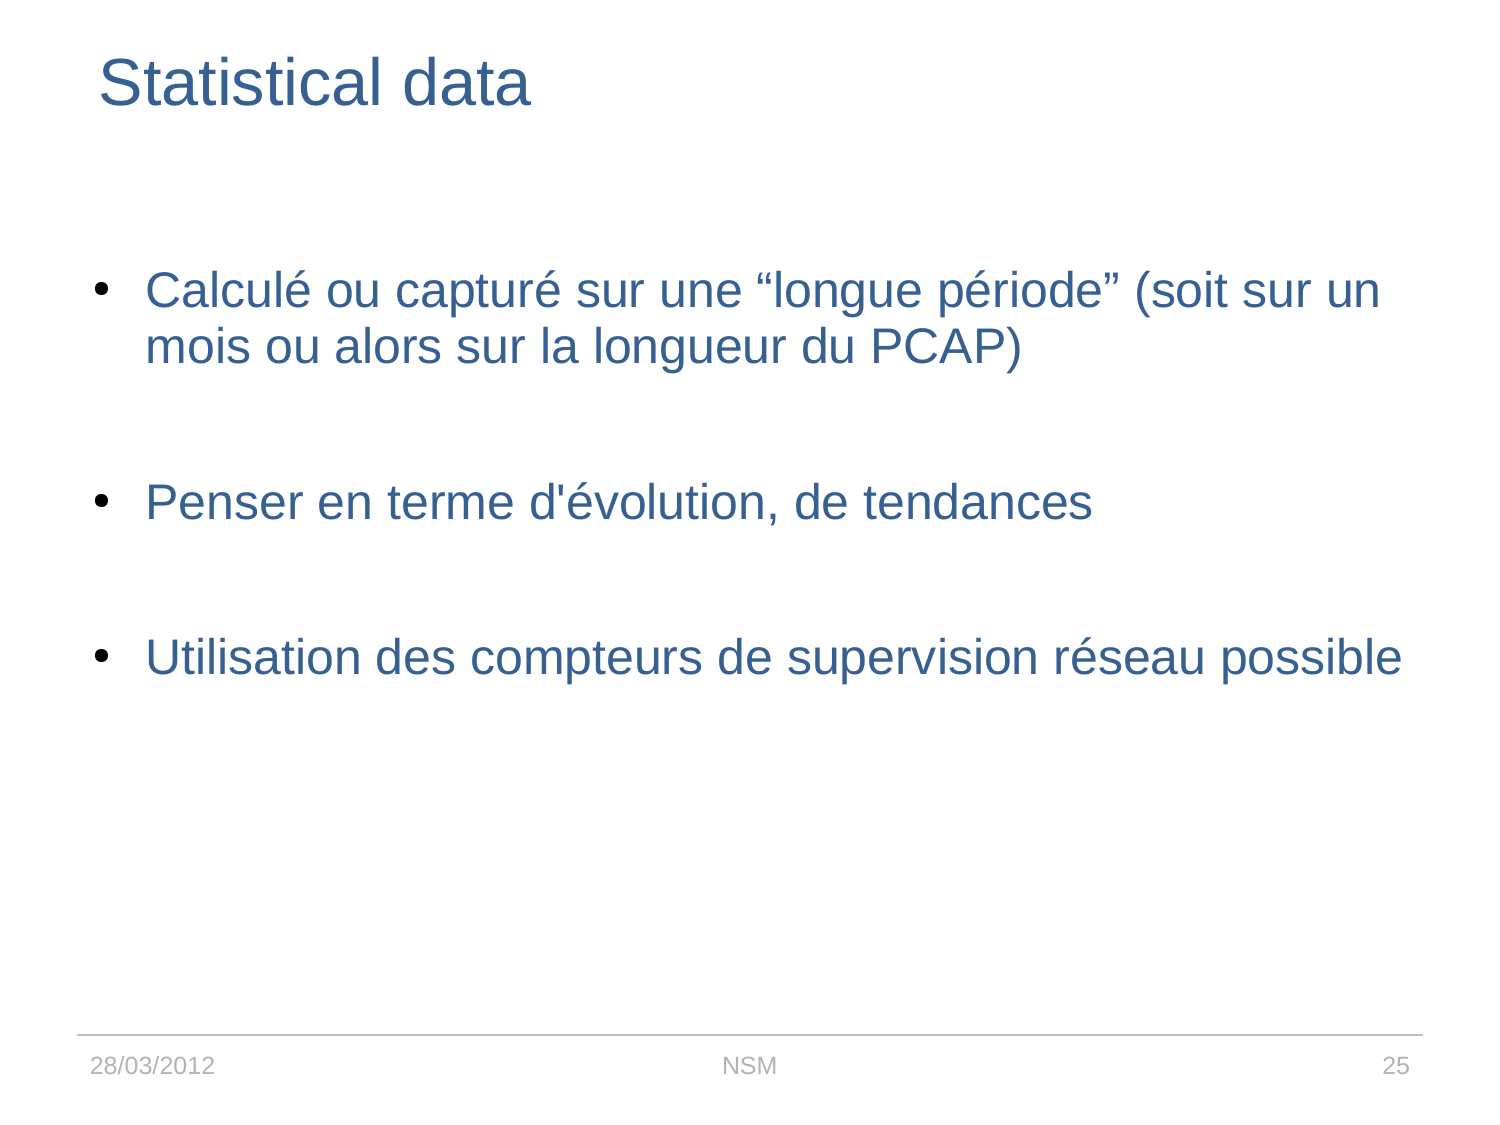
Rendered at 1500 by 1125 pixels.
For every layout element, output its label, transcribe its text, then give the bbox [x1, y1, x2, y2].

title Statistical data [75, 45, 1425, 233]
list Calculé ou capturé sur une “longue période” (soit sur un mois ou alors sur la longueur du PCAP) Penser en terme d'évolution, de tendances Utilisation des compteurs de supervision réseau possible [75, 262, 1425, 1005]
